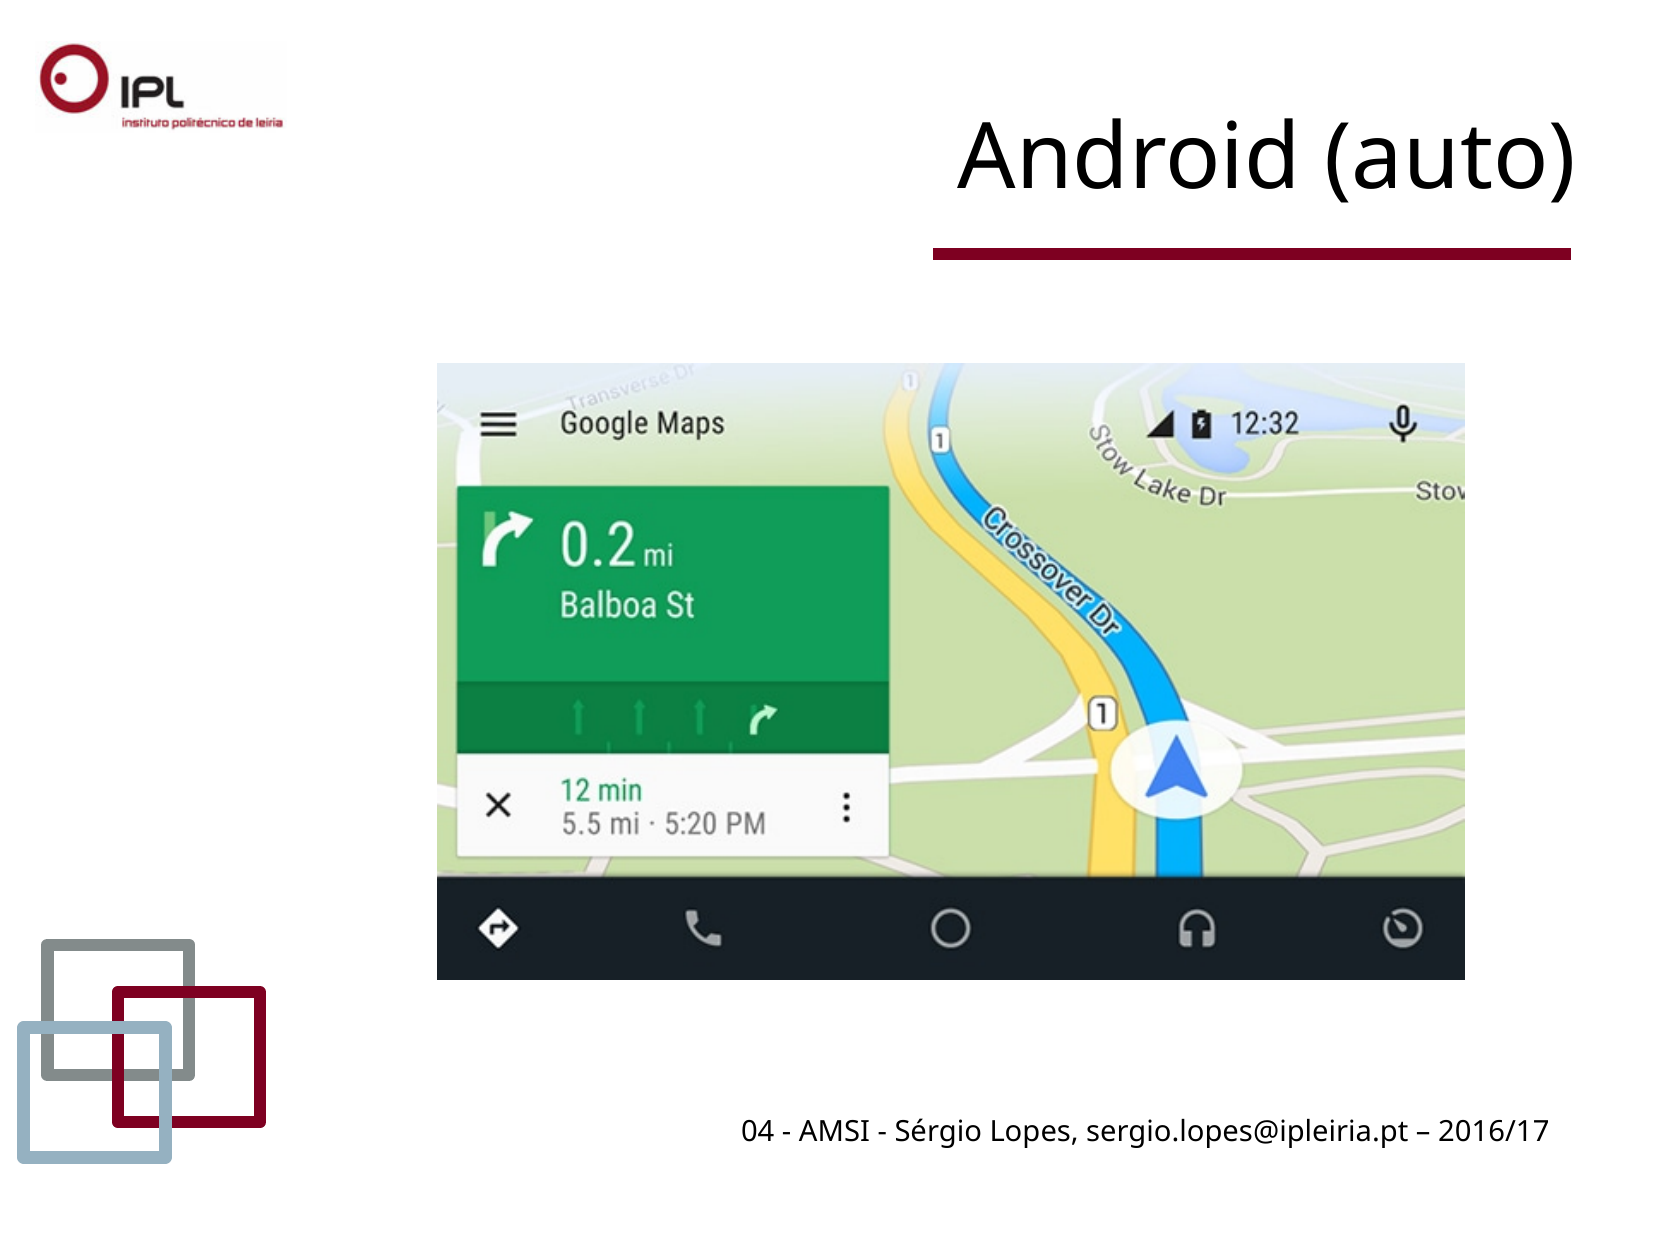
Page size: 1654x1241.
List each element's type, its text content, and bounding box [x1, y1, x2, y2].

picture [437, 363, 1465, 980]
picture [35, 41, 291, 133]
text_box 04 - AMSI - Sérgio Lopes, sergio.lopes@ipleiria.pt – 2016/17 [242, 1103, 1565, 1158]
title Android (auto) [88, 49, 1577, 257]
